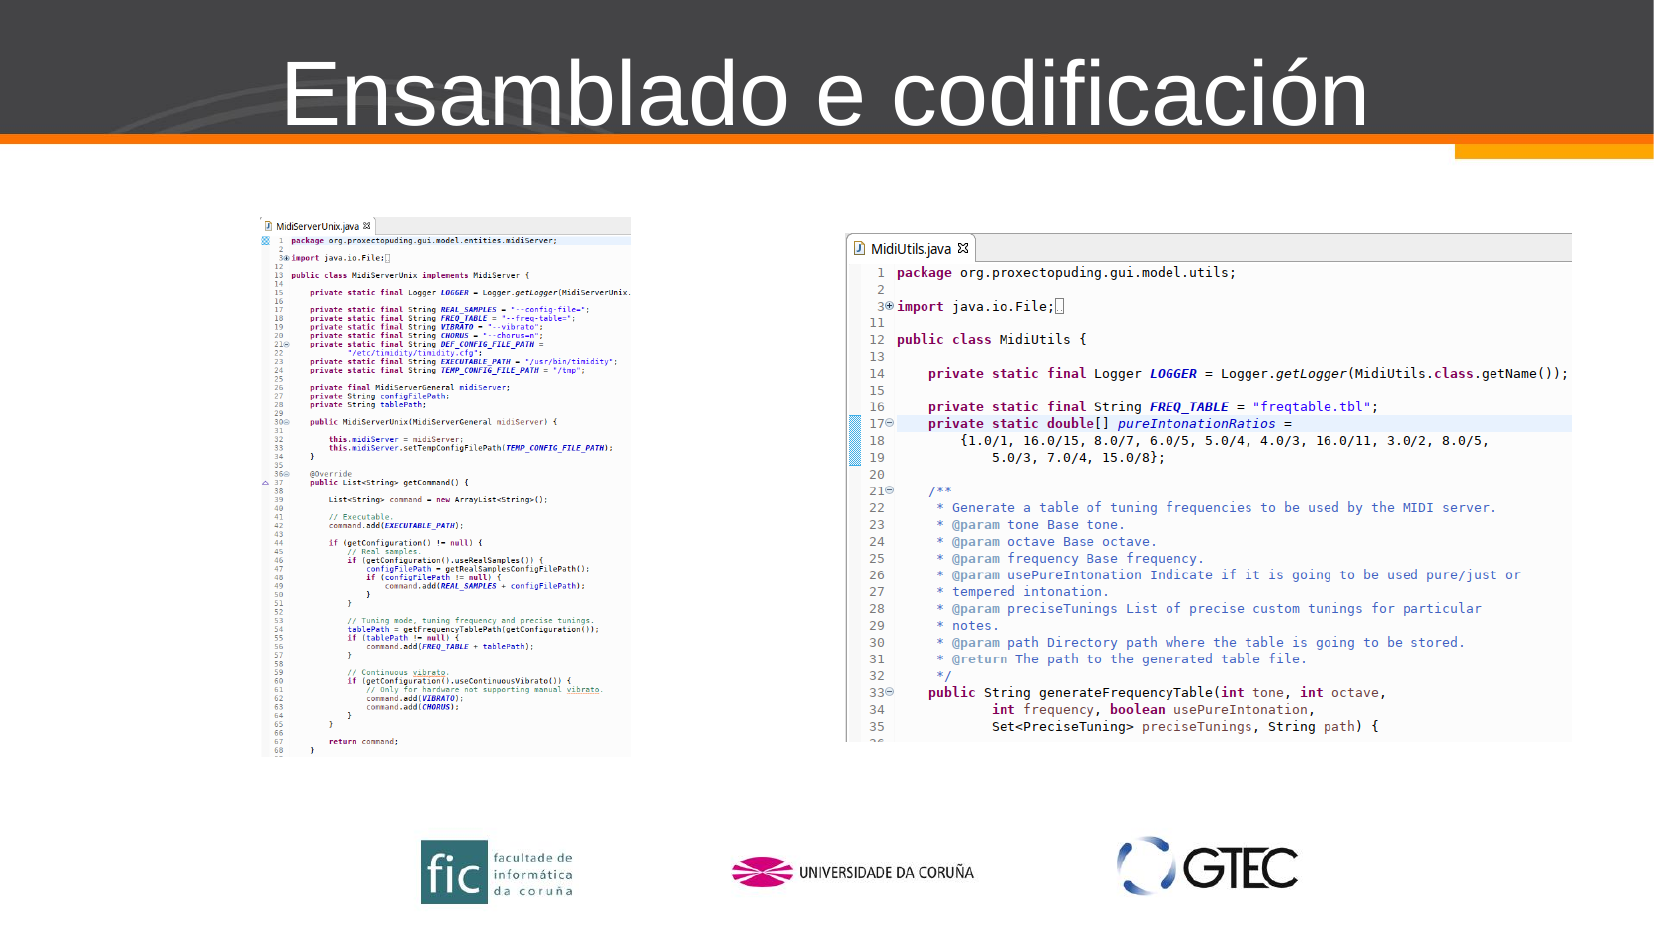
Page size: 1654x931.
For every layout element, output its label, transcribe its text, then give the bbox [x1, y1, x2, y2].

title Ensamblado e codificación [82, 37, 1571, 151]
picture [0, 0, 1654, 931]
